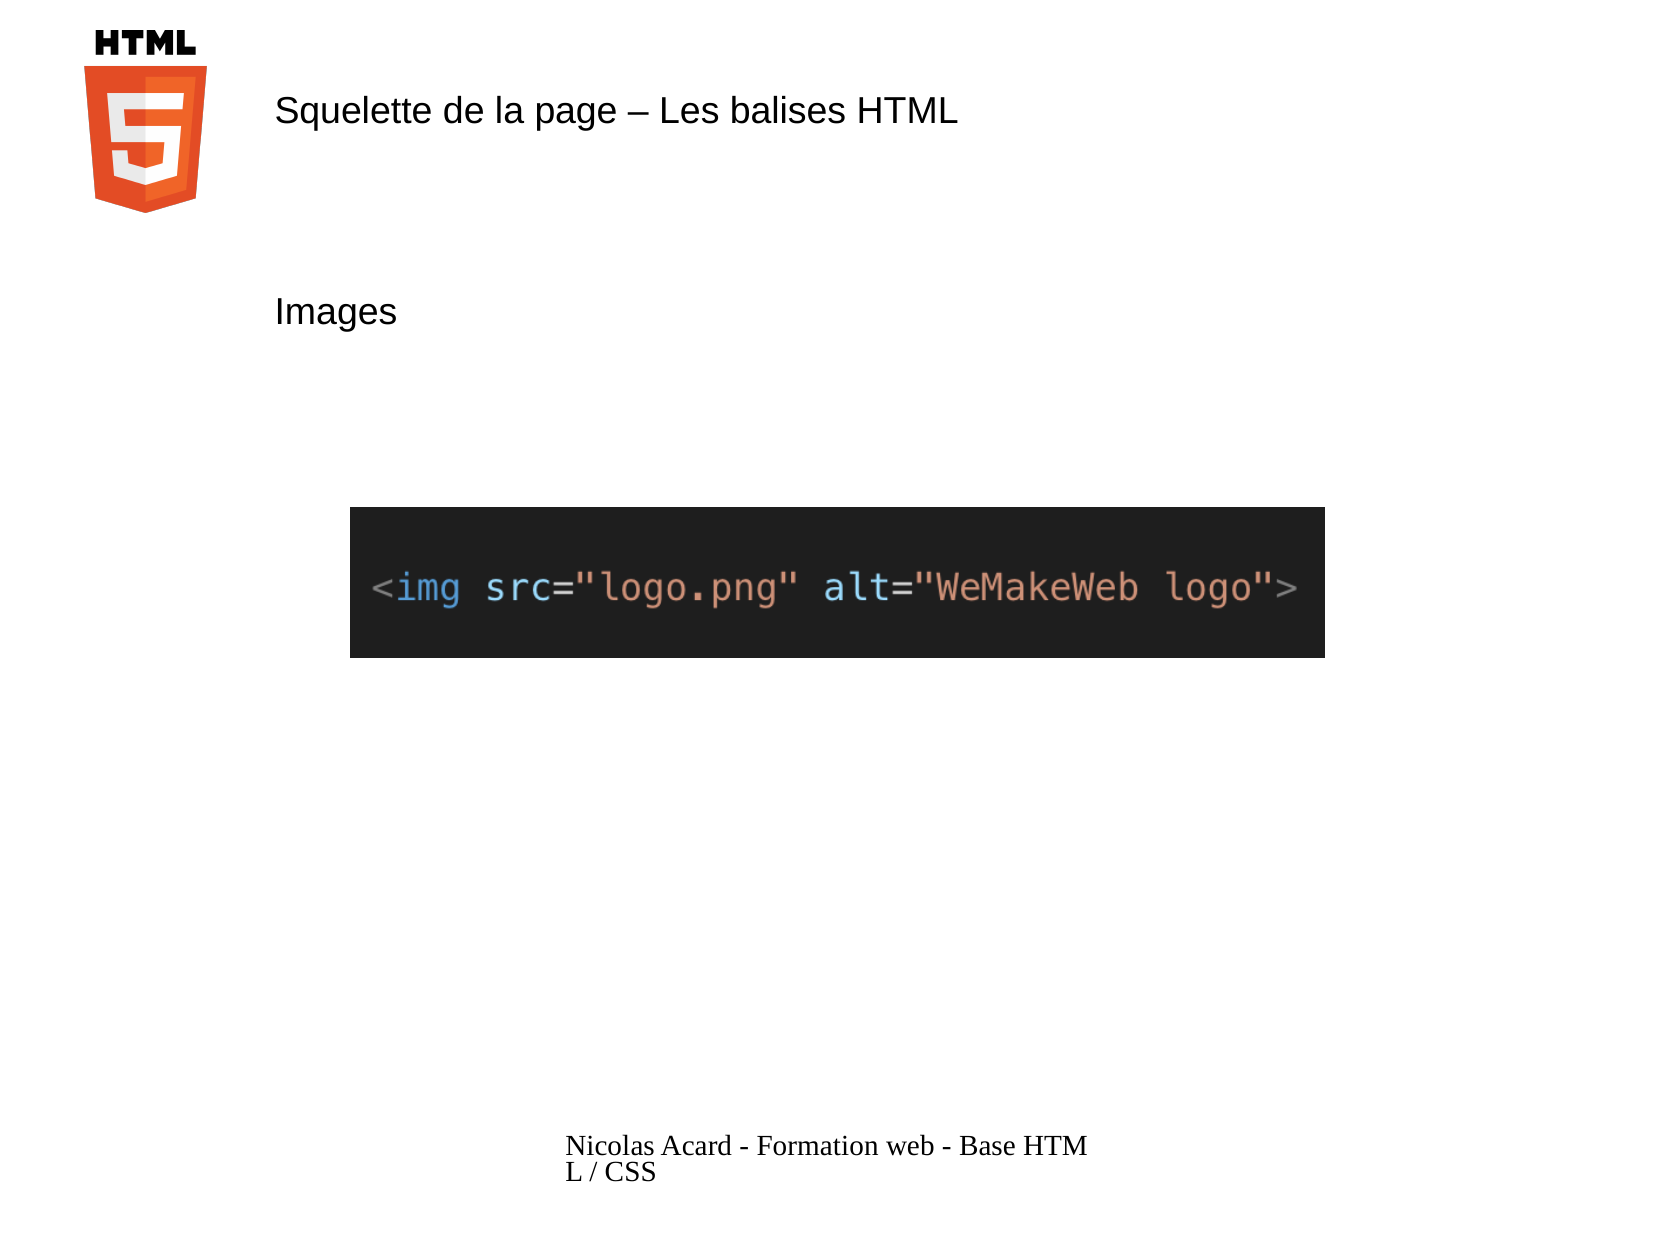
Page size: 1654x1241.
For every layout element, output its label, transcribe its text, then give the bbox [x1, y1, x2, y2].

text_box Squelette de la page – Les balises HTML [259, 82, 1193, 140]
picture [59, 30, 232, 213]
picture [350, 507, 1325, 658]
text_box Images [259, 283, 438, 341]
